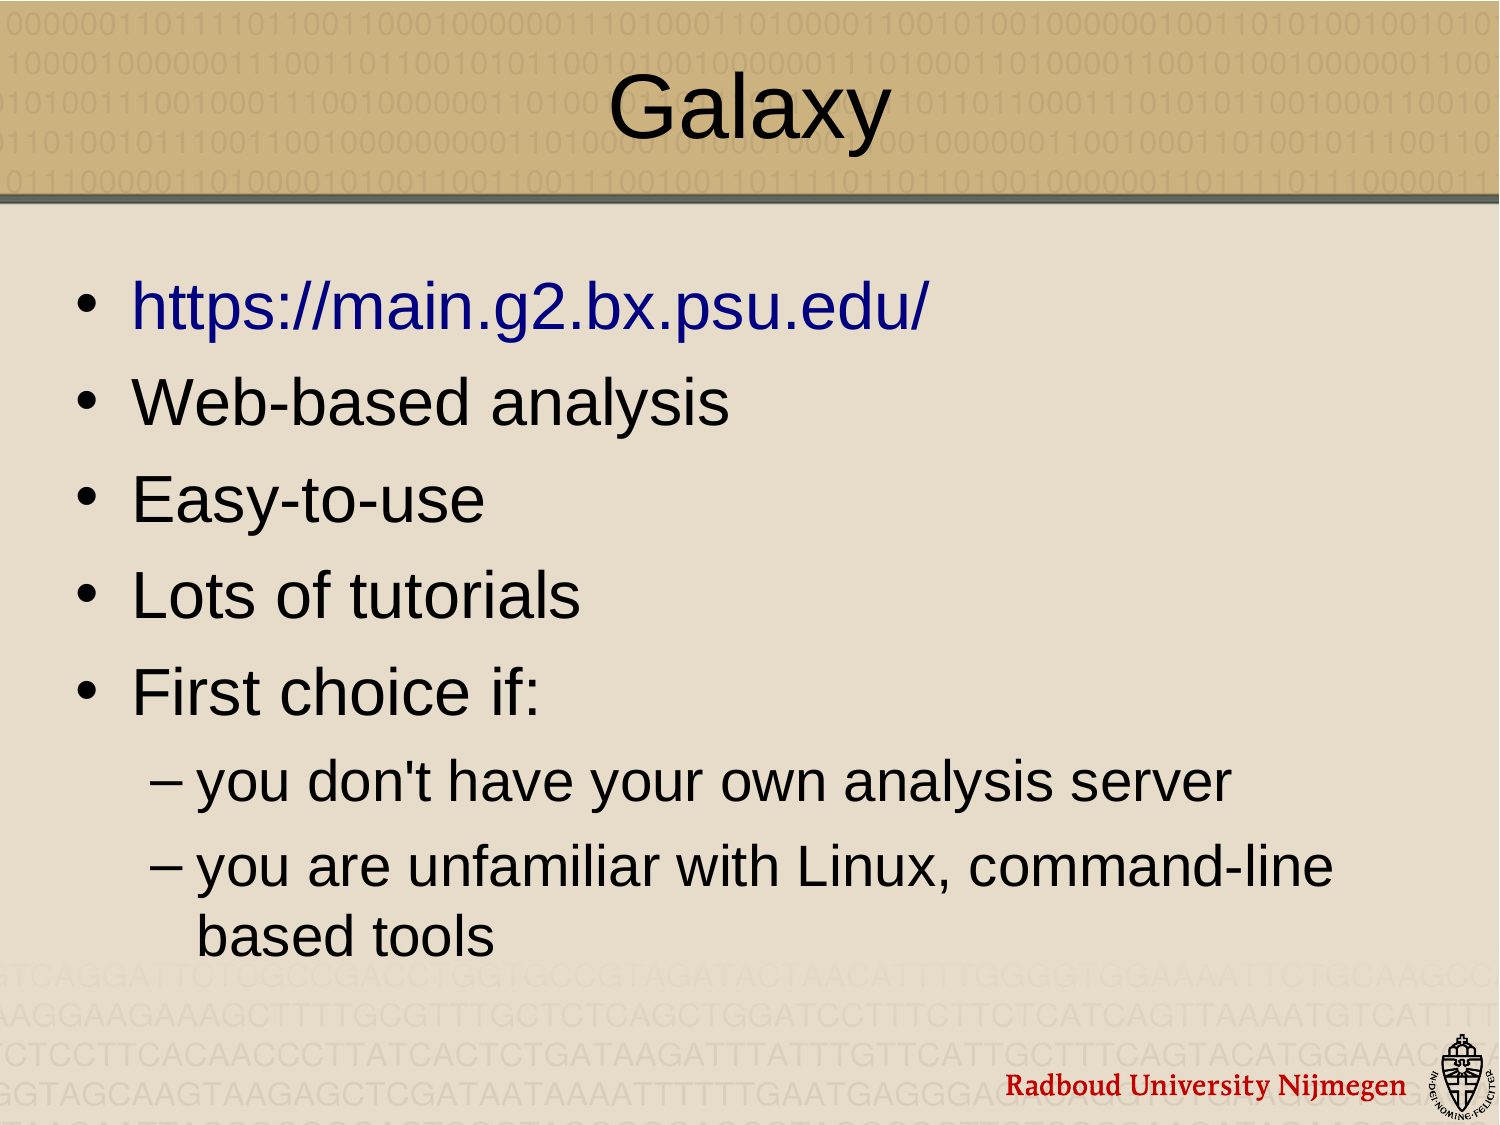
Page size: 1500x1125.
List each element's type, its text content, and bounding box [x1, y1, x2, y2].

picture [0, 1, 1500, 1125]
list https://main.g2.bx.psu.edu/ Web-based analysis Easy-to-use Lots of tutorials First choice if: you don't have your own analysis server you are unfamiliar with Linux, command-line based tools [75, 262, 1426, 1065]
title Galaxy [75, 7, 1425, 196]
